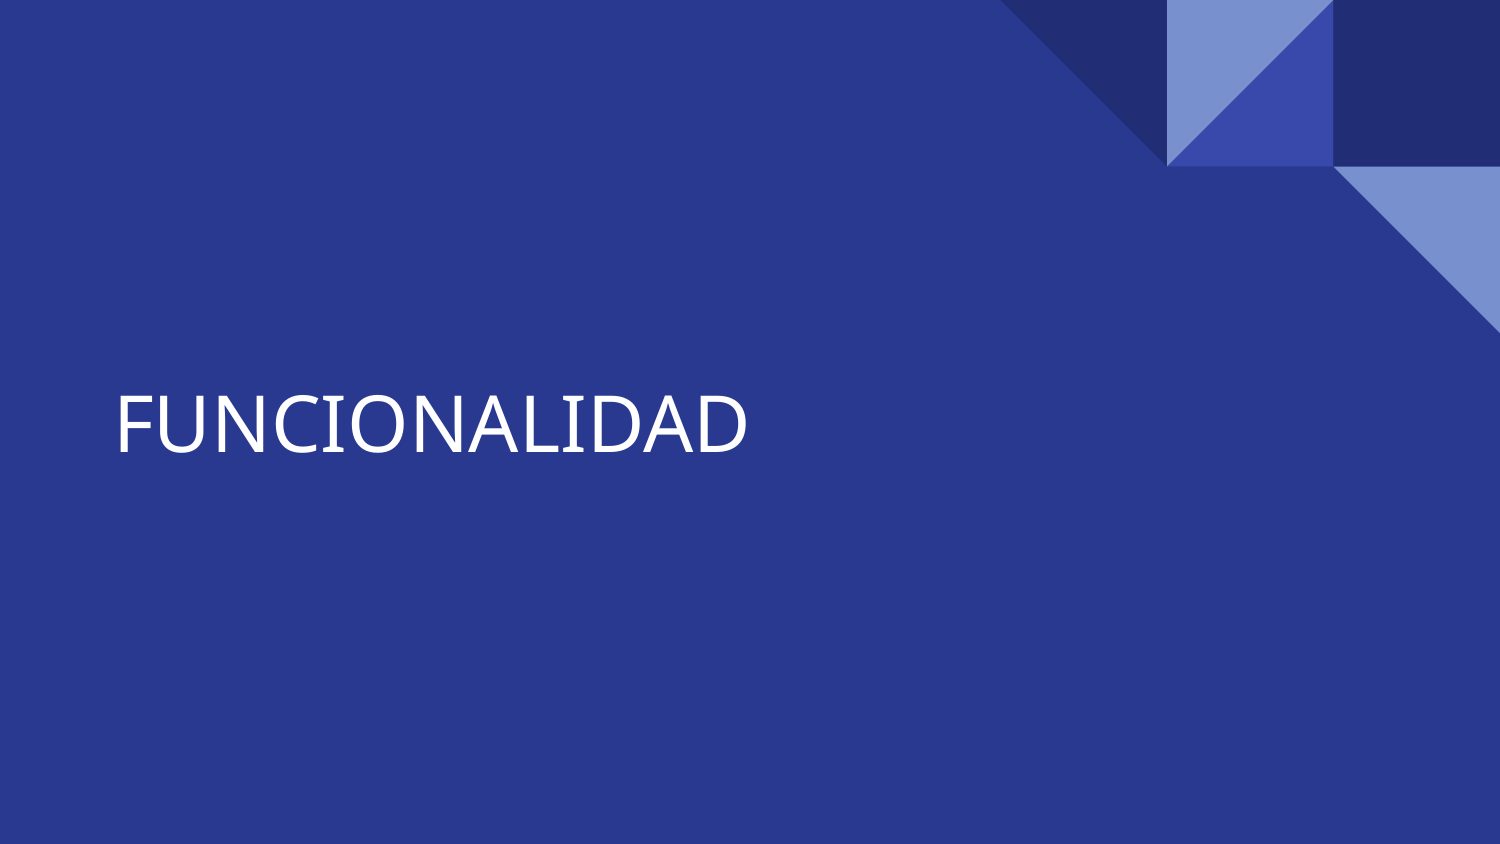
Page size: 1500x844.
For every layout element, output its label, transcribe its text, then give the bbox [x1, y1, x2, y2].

title FUNCIONALIDAD [98, 353, 1447, 491]
